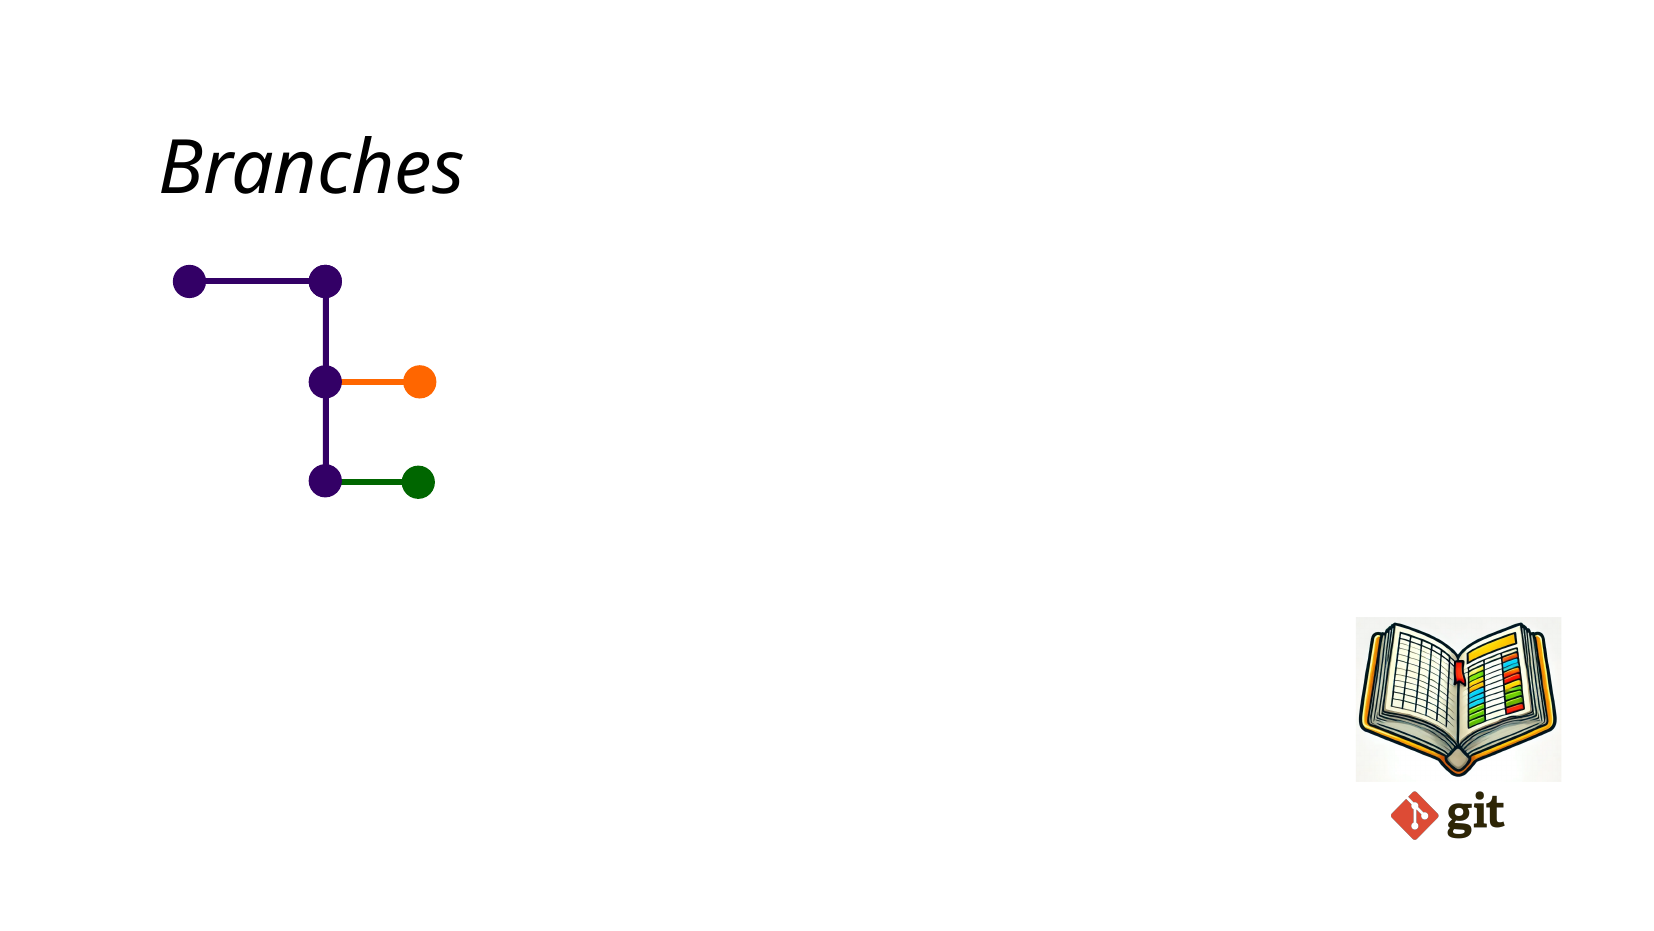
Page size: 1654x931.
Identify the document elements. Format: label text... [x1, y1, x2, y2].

text_box Branches [117, 106, 506, 272]
text_box [308, 464, 342, 498]
text_box [308, 272, 342, 299]
picture [1391, 791, 1505, 840]
text_box [329, 365, 342, 399]
picture [1355, 617, 1562, 782]
text_box [403, 365, 437, 399]
text_box [401, 465, 435, 499]
text_box [172, 272, 206, 299]
text_box [308, 365, 322, 399]
